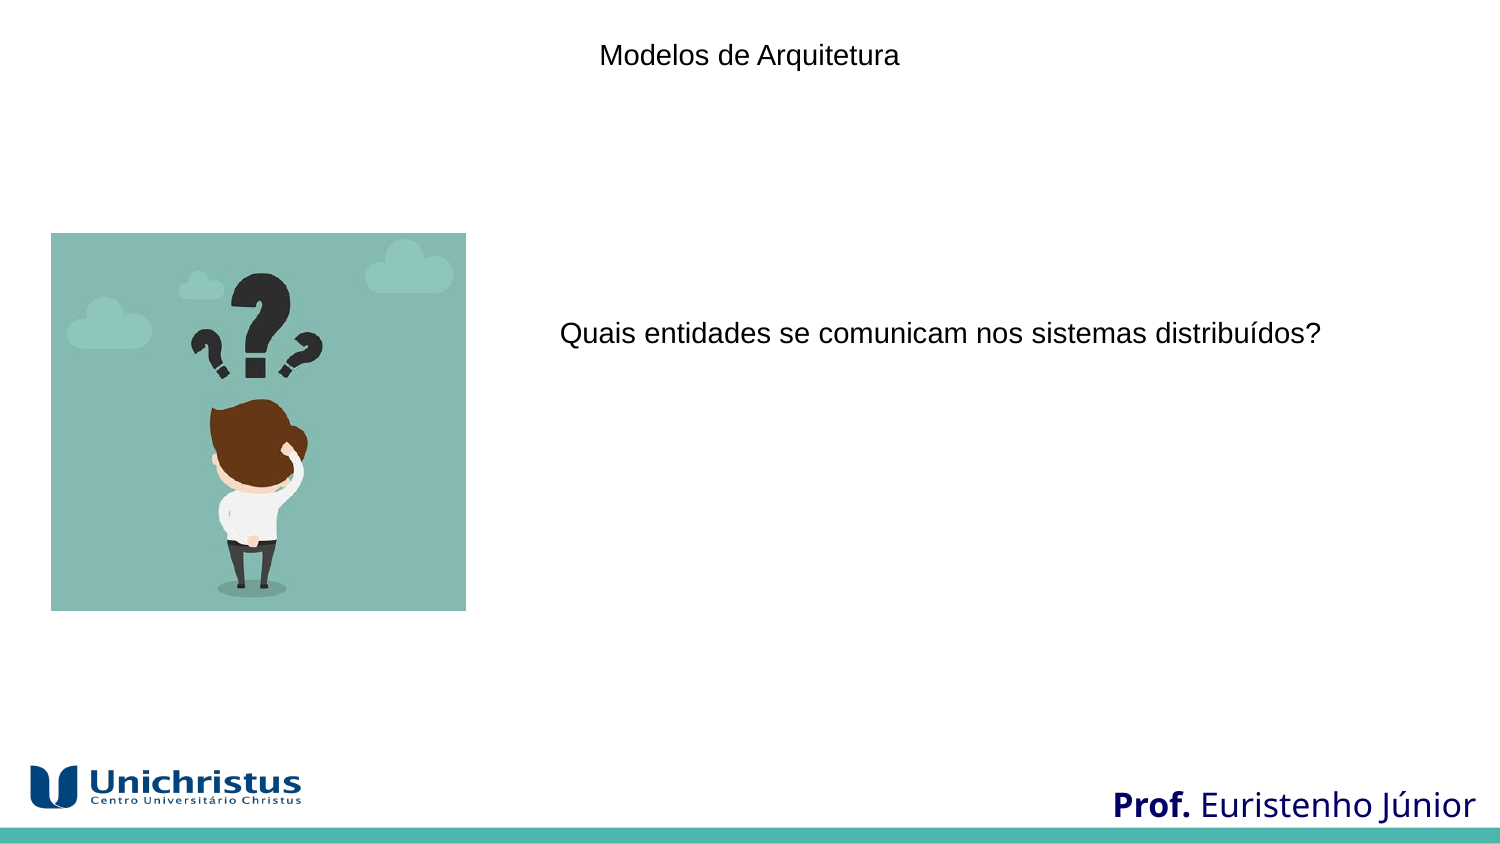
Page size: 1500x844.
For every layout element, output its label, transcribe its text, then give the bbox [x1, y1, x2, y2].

title Modelos de Arquitetura [51, 20, 1449, 137]
text_box Prof. Euristenho Júnior [1097, 773, 1494, 829]
picture [51, 233, 466, 611]
picture [26, 763, 305, 810]
list Quais entidades se comunicam nos sistemas distribuídos? [544, 152, 1449, 750]
